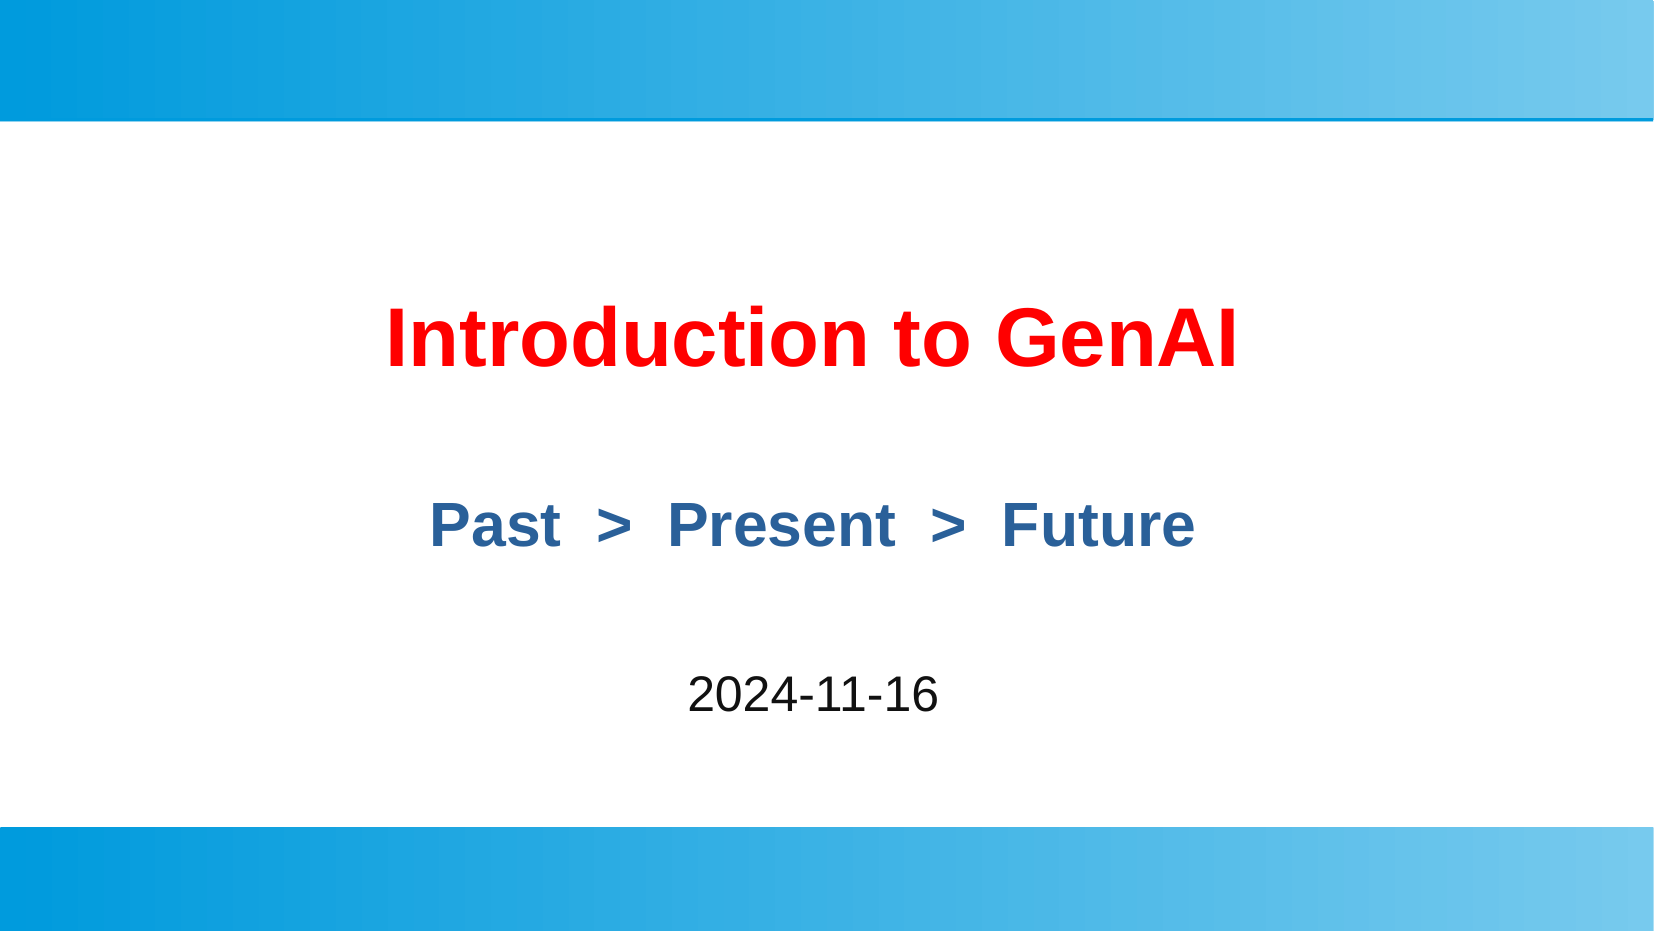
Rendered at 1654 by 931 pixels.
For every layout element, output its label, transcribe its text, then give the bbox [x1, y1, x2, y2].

title 2024-11-16 [75, 637, 1552, 751]
title Introduction to GenAI [75, 262, 1552, 413]
title Past > Present > Future [75, 450, 1552, 601]
